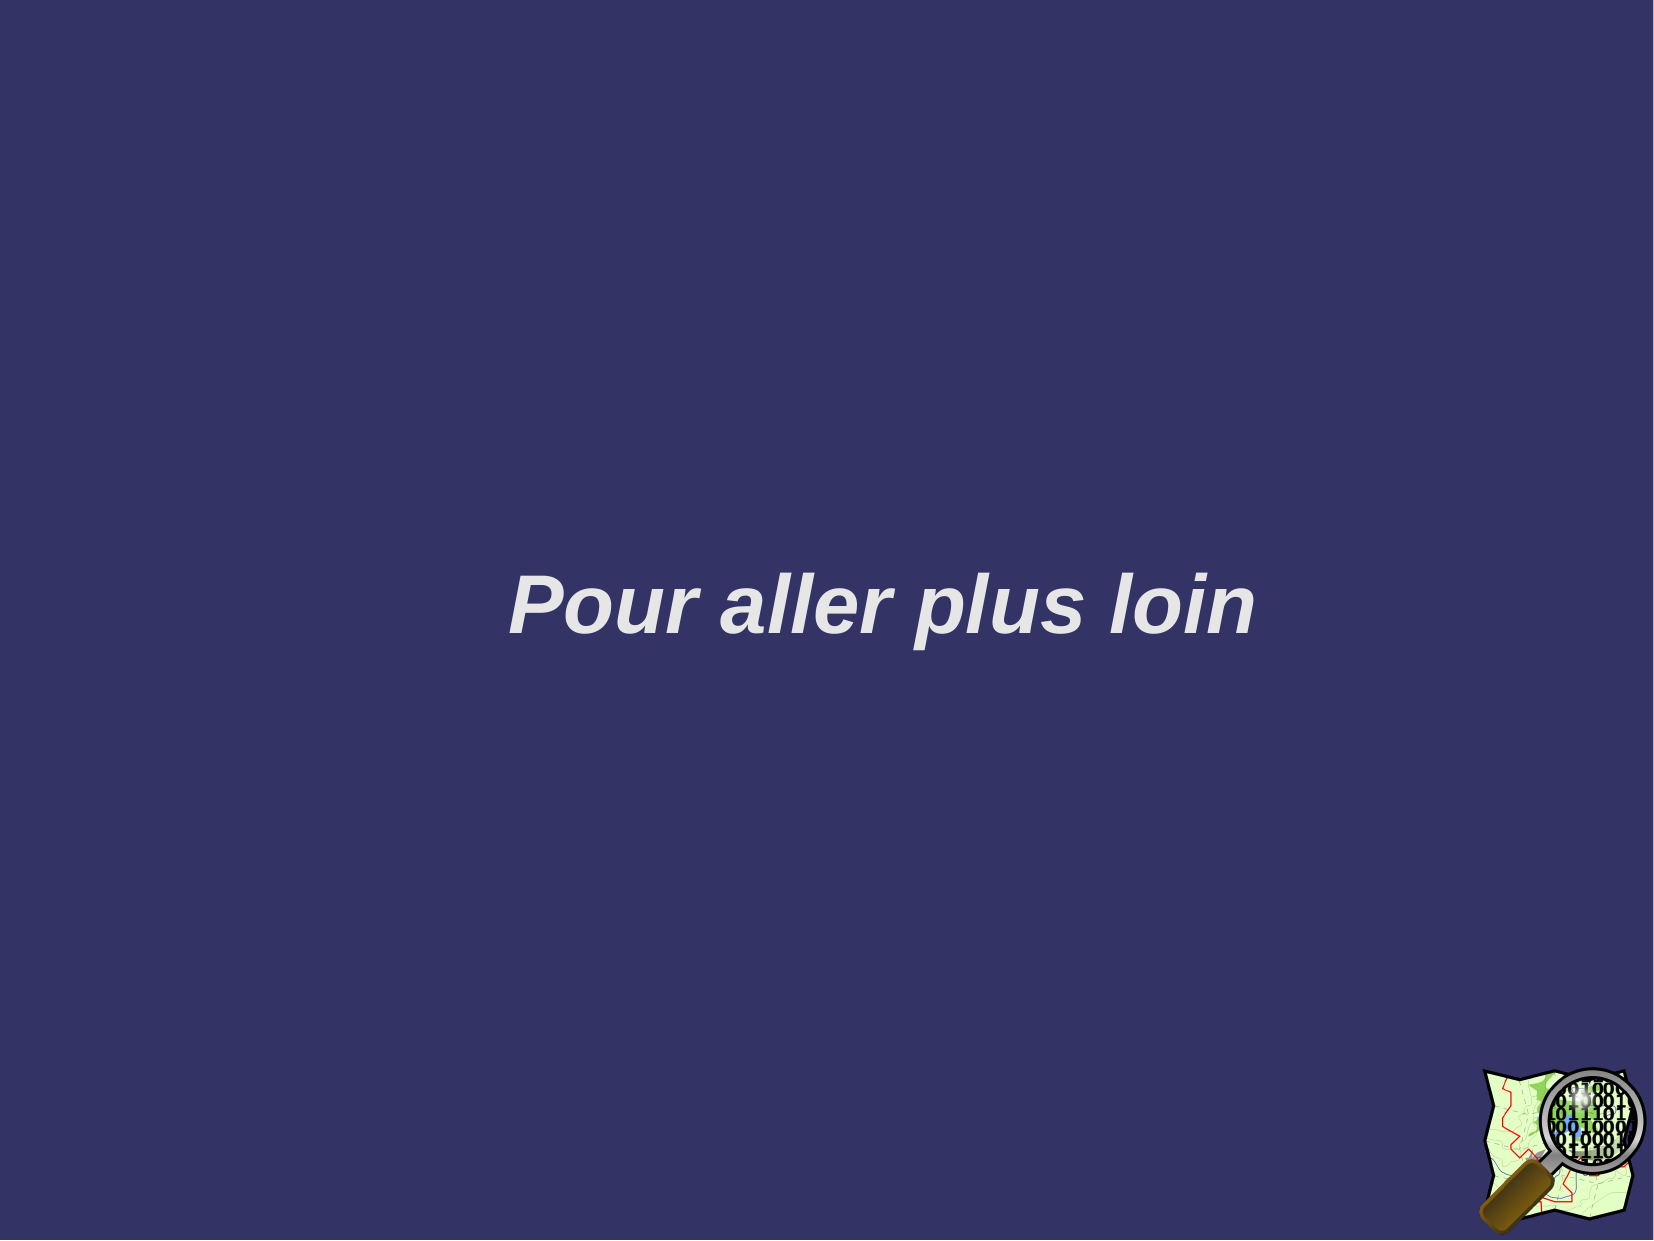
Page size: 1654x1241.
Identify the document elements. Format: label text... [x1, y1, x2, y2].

title Pour aller plus loin [147, 501, 1560, 709]
picture [1476, 1062, 1650, 1236]
